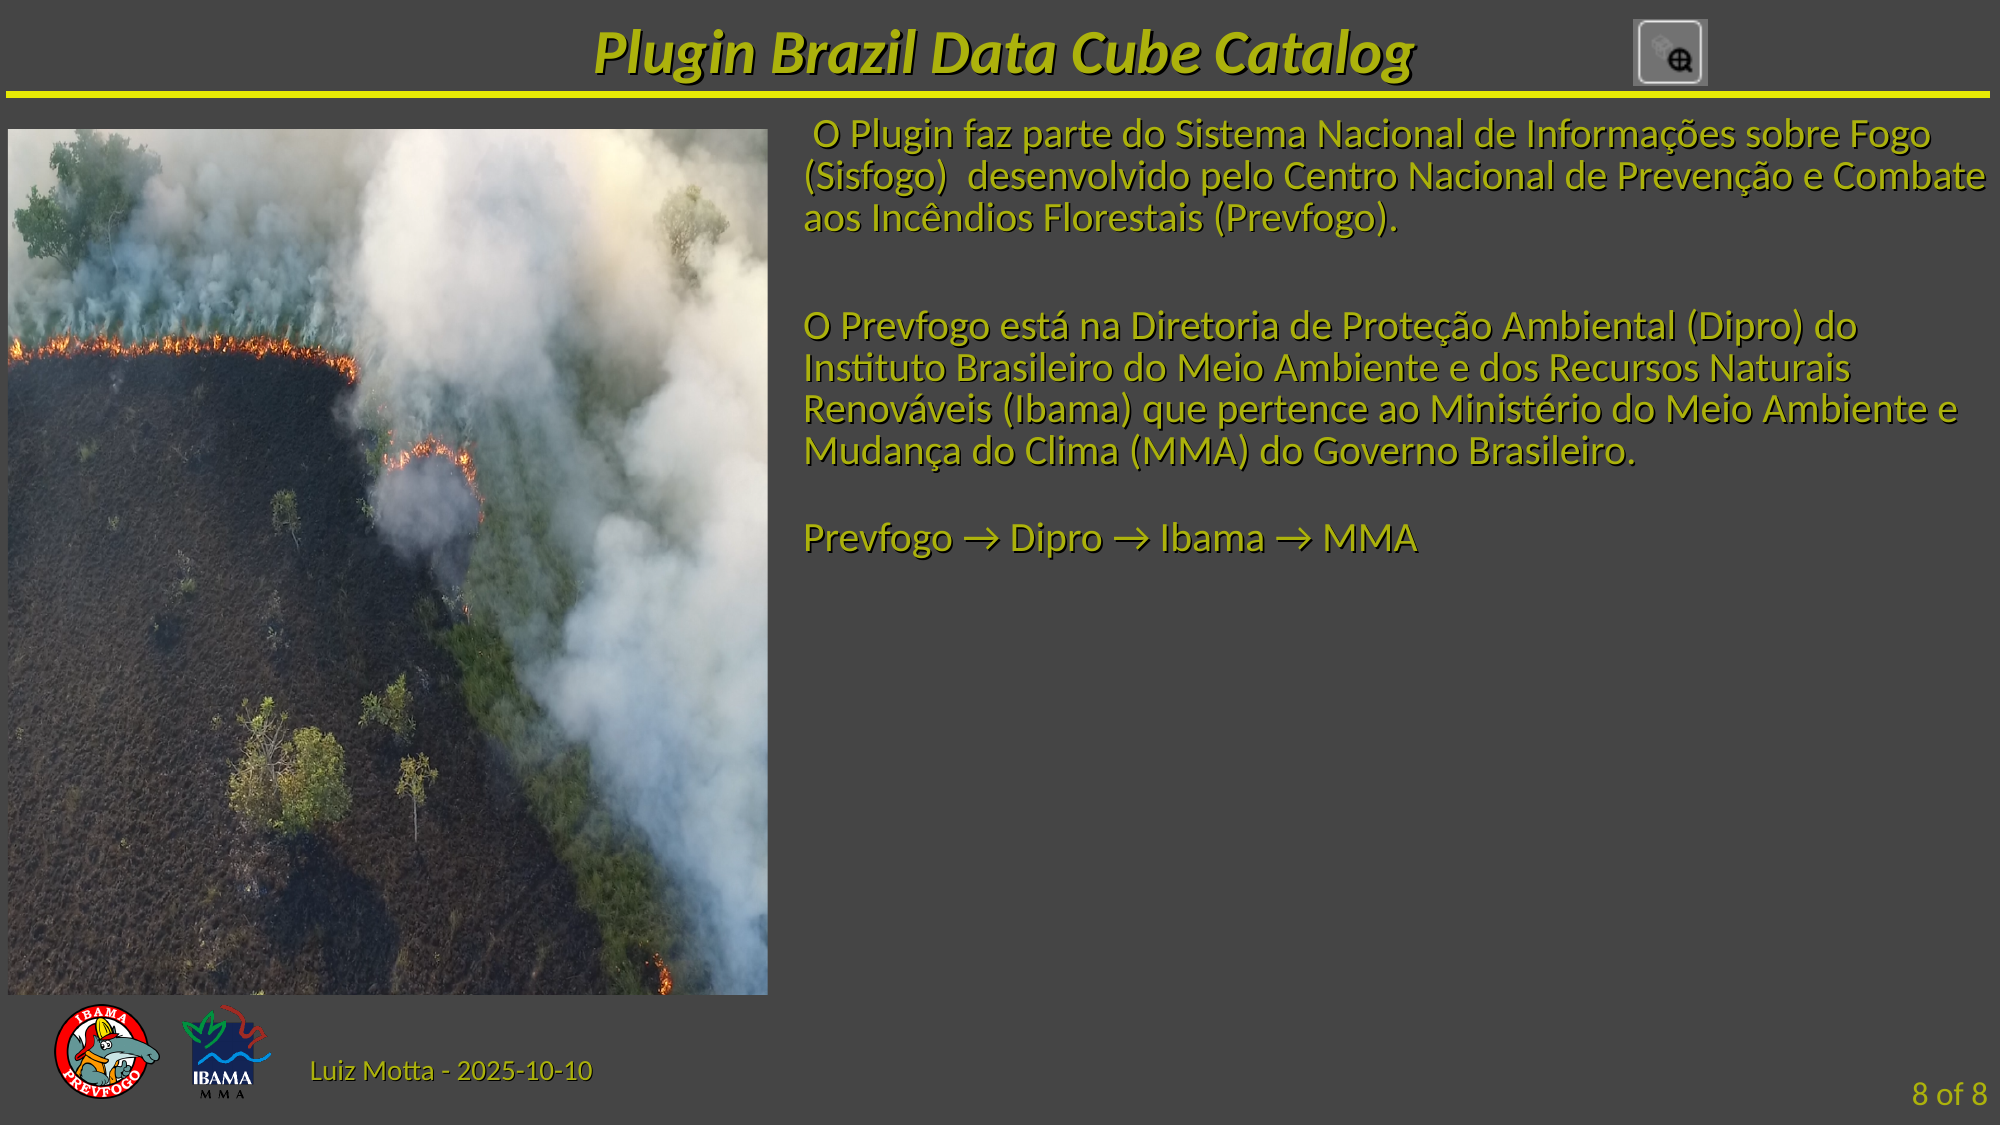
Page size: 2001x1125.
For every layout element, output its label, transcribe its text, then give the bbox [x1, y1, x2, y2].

subtitle Plugin Brazil Data Cube Catalog [9, 11, 2000, 95]
text_box O Plugin faz parte do Sistema Nacional de Informações sobre Fogo (Sisfogo) desenvolvido pelo Centro Nacional de Prevenção e Combate aos Incêndios Florestais (Prevfogo). O Prevfogo está na Diretoria de Proteção Ambiental (Dipro) do Instituto Brasileiro do Meio Ambiente e dos Recursos Naturais Renováveis (Ibama) que pertence ao Ministério do Meio Ambiente e Mudança do Clima (MMA) do Governo Brasileiro. Prevfogo → Dipro → Ibama → MMA [803, 116, 2000, 757]
picture [54, 1004, 160, 1099]
picture [7, 129, 768, 996]
text_box <número> of 8 [1757, 1080, 1989, 1125]
picture [1633, 19, 1708, 87]
text_box Luiz Motta - 2025-10-10 [295, 1051, 768, 1106]
picture [173, 1004, 272, 1099]
